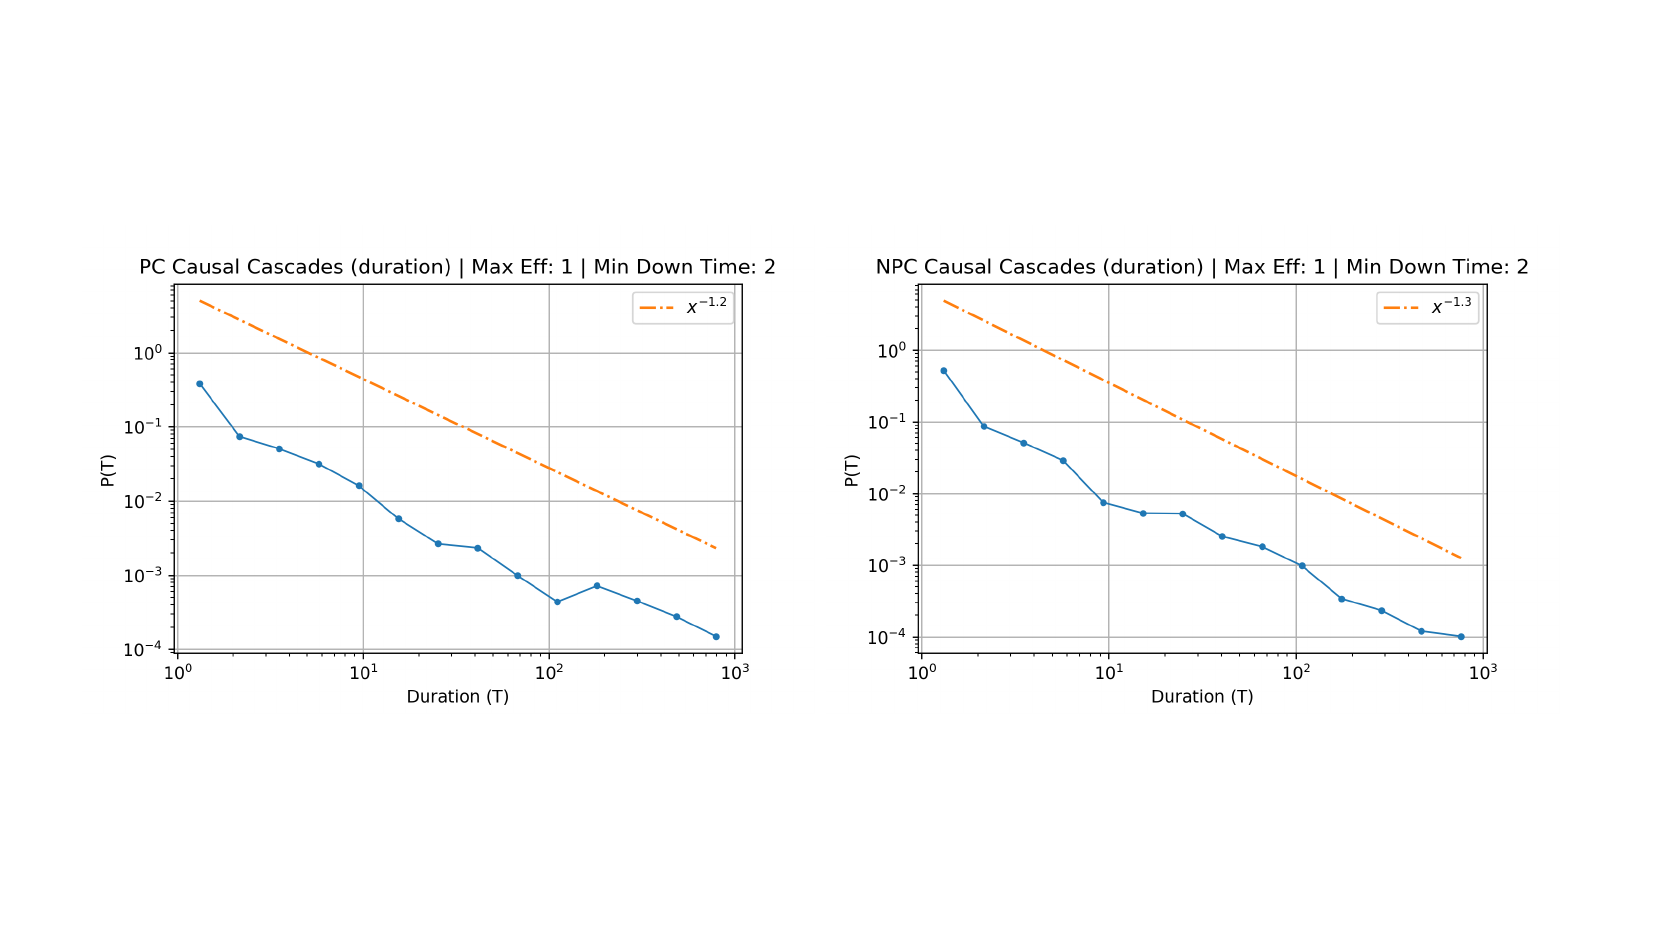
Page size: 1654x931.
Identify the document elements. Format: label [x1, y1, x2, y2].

picture [826, 225, 1560, 714]
picture [82, 225, 815, 714]
